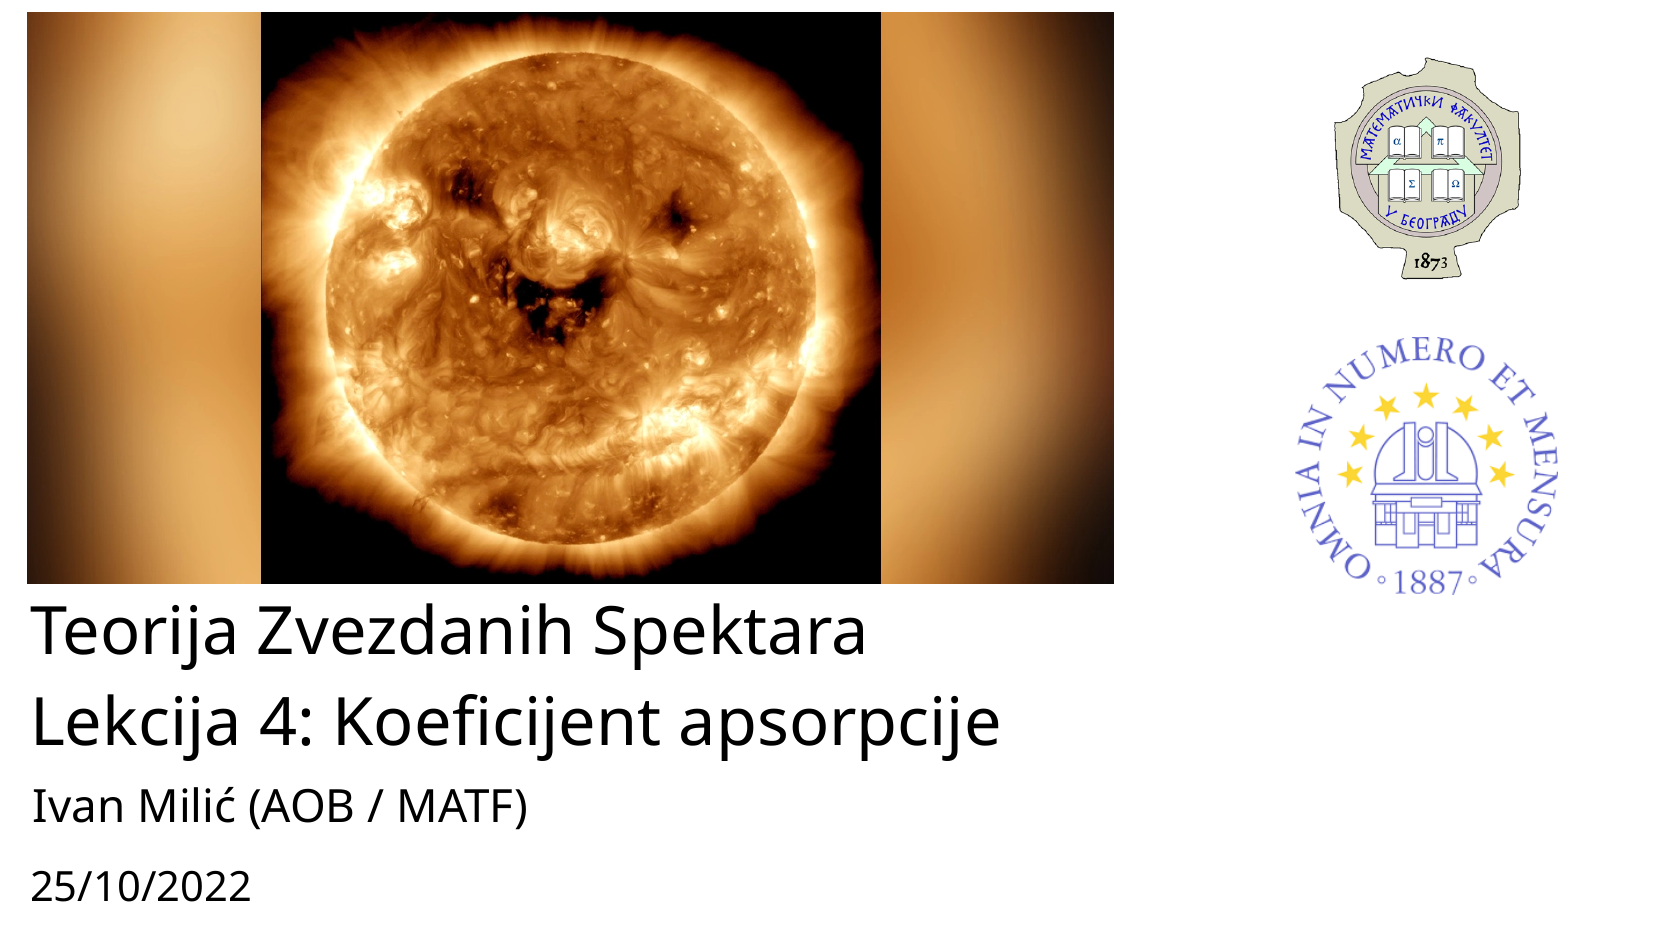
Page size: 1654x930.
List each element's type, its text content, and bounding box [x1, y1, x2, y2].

text_box Ivan Milić (AOB / MATF) [18, 765, 1331, 847]
subtitle 25/10/2022 [30, 847, 1530, 923]
picture [1237, 25, 1616, 310]
picture [27, 12, 1114, 584]
picture [1295, 337, 1558, 595]
text_box Teorija Zvezdanih Spektara Lekcija 4: Koeficijent apsorpcije [30, 583, 1595, 765]
